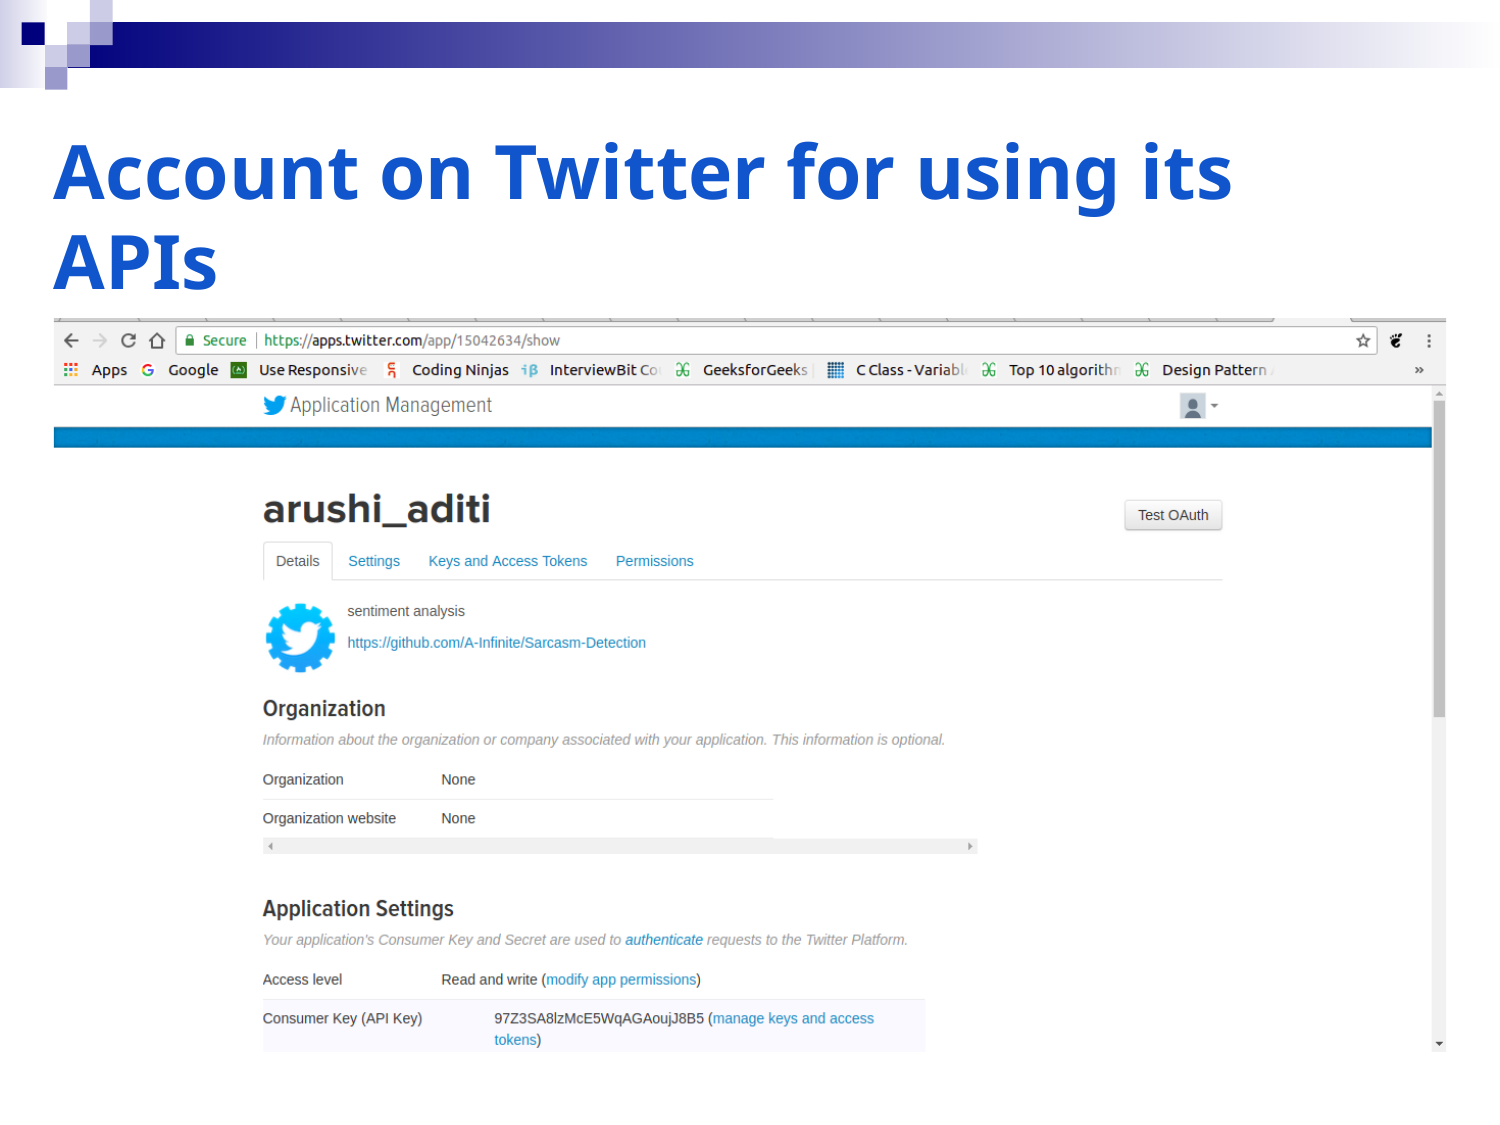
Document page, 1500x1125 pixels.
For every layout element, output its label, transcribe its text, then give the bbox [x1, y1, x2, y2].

picture [53, 318, 1447, 1052]
text_box Account on Twitter for using its APIs [39, 117, 1383, 256]
